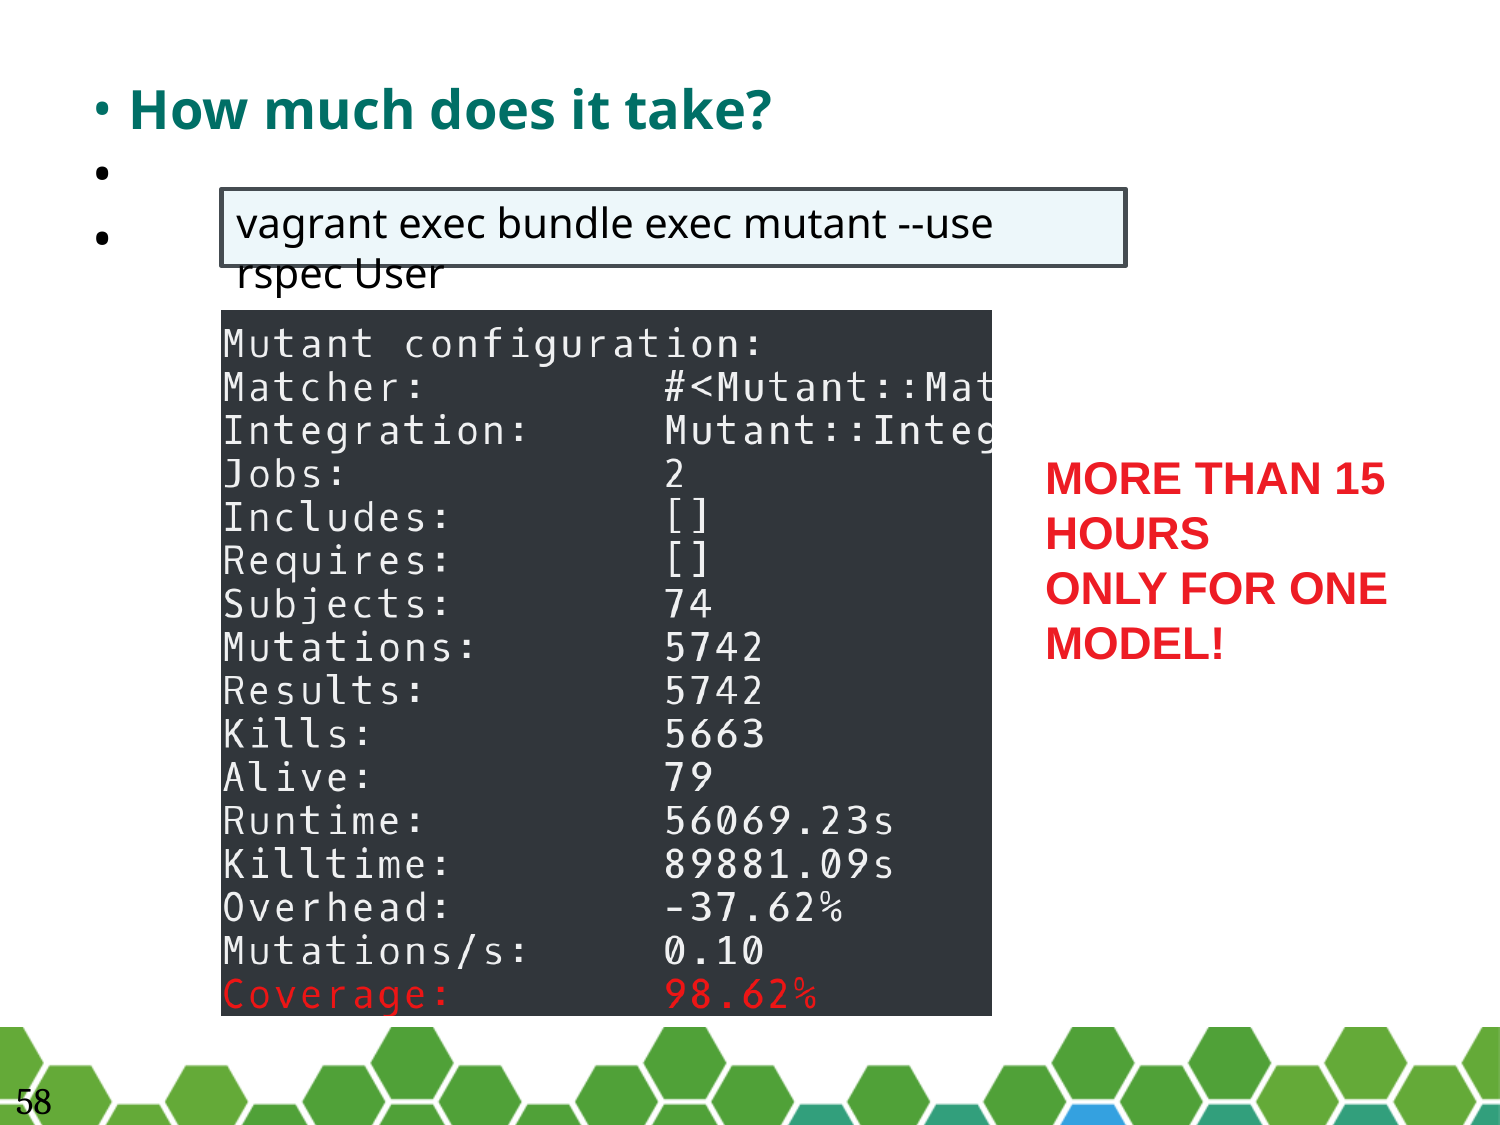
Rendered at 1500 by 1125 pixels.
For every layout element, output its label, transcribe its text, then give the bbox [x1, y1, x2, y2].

text_box How much does it take? [92, 75, 1467, 728]
text_box vagrant exec bundle exec mutant --use rspec User [221, 188, 1126, 335]
picture [221, 310, 992, 1016]
picture [0, 1027, 1500, 1125]
text_box MORE THAN 15 HOURS ONLY FOR ONE MODEL! [1030, 441, 1419, 929]
